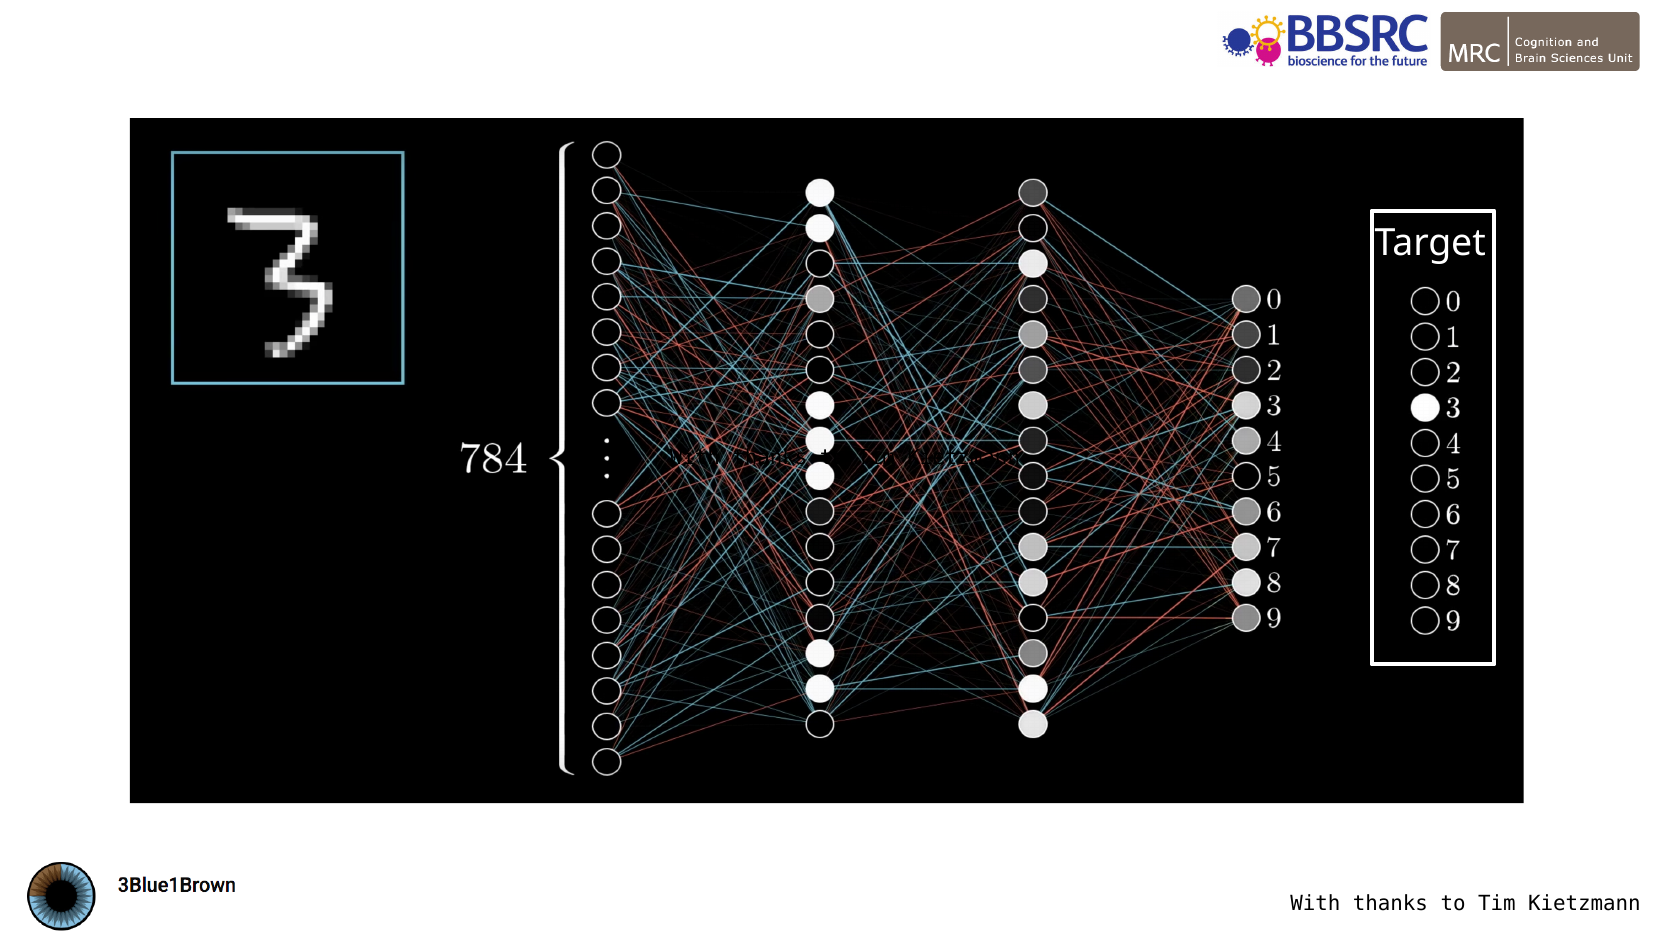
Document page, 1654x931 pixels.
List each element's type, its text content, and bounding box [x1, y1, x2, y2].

text_box Target [1366, 209, 1370, 272]
picture [153, 120, 1370, 790]
text_box With thanks to Tim Kietzmann [655, 438, 1035, 478]
text_box [117, 868, 343, 931]
text_box [129, 118, 1524, 804]
picture [7, 862, 241, 931]
picture [1374, 272, 1492, 652]
text_box Target [1374, 213, 1492, 272]
text_box With thanks to Tim Kietzmann [1275, 884, 1654, 931]
picture [1440, 11, 1640, 71]
picture [1217, 11, 1431, 67]
